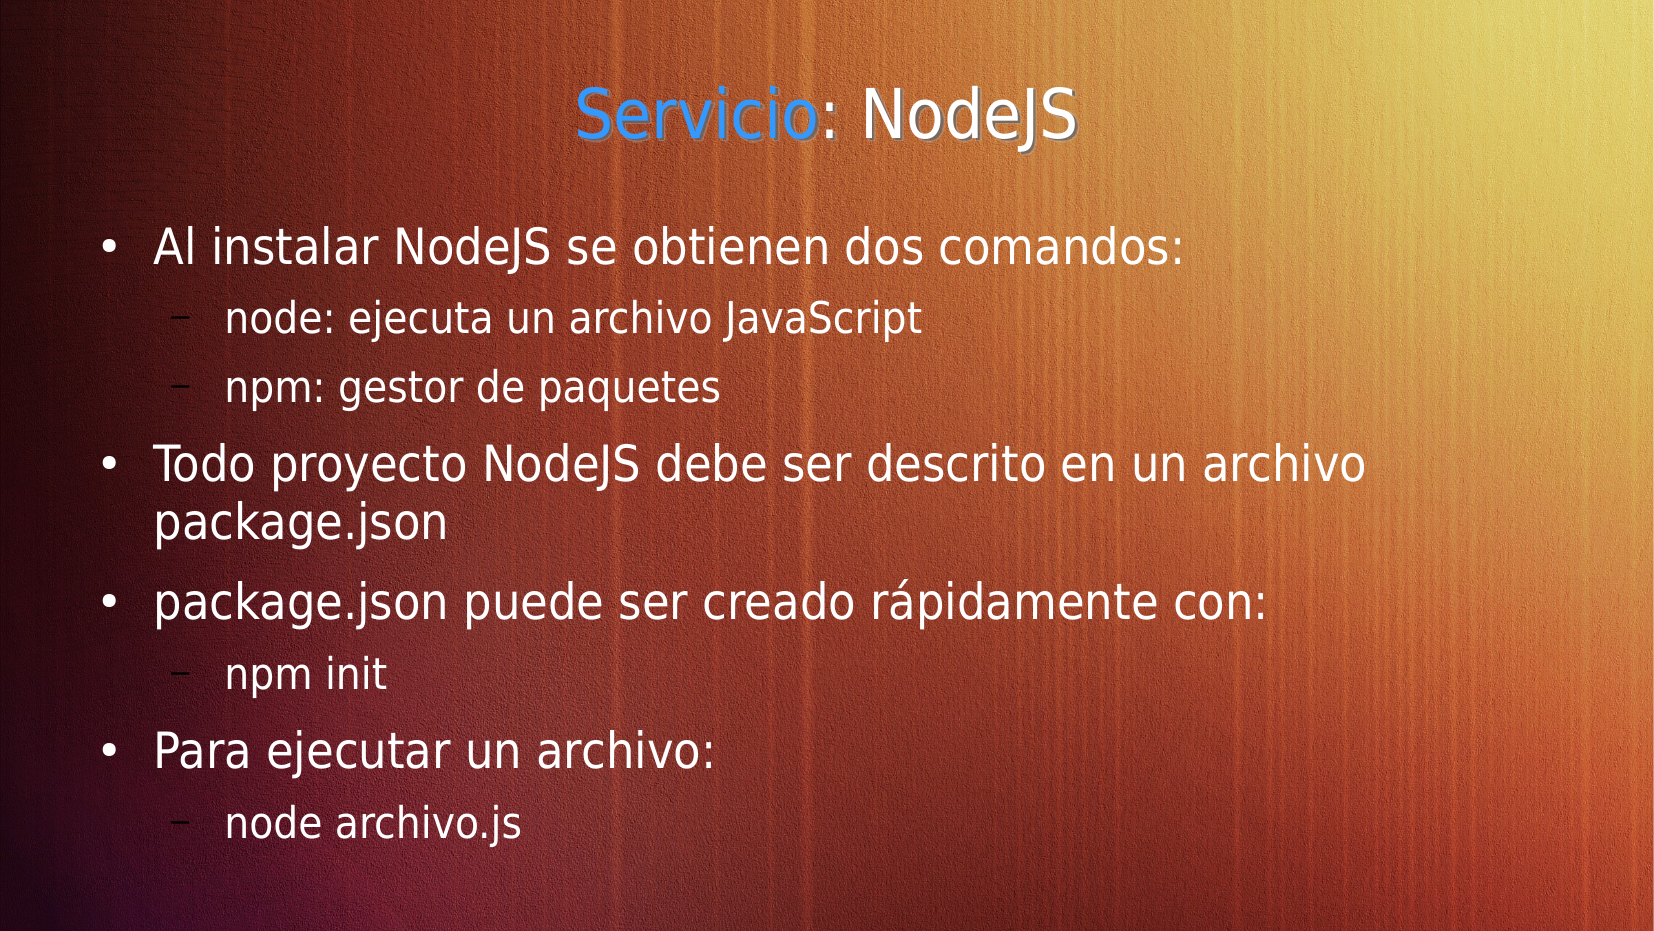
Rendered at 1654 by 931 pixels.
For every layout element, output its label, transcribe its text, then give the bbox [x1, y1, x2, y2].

title Servicio: NodeJS [82, 37, 1571, 193]
picture [0, 0, 1654, 931]
list Al instalar NodeJS se obtienen dos comandos: node: ejecuta un archivo JavaScript npm: gestor de paquetes Todo proyecto NodeJS debe ser descrito en un archivo package.json package.json puede ser creado rápidamente con: npm init Para ejecutar un archivo: node archivo.js [82, 217, 1571, 886]
